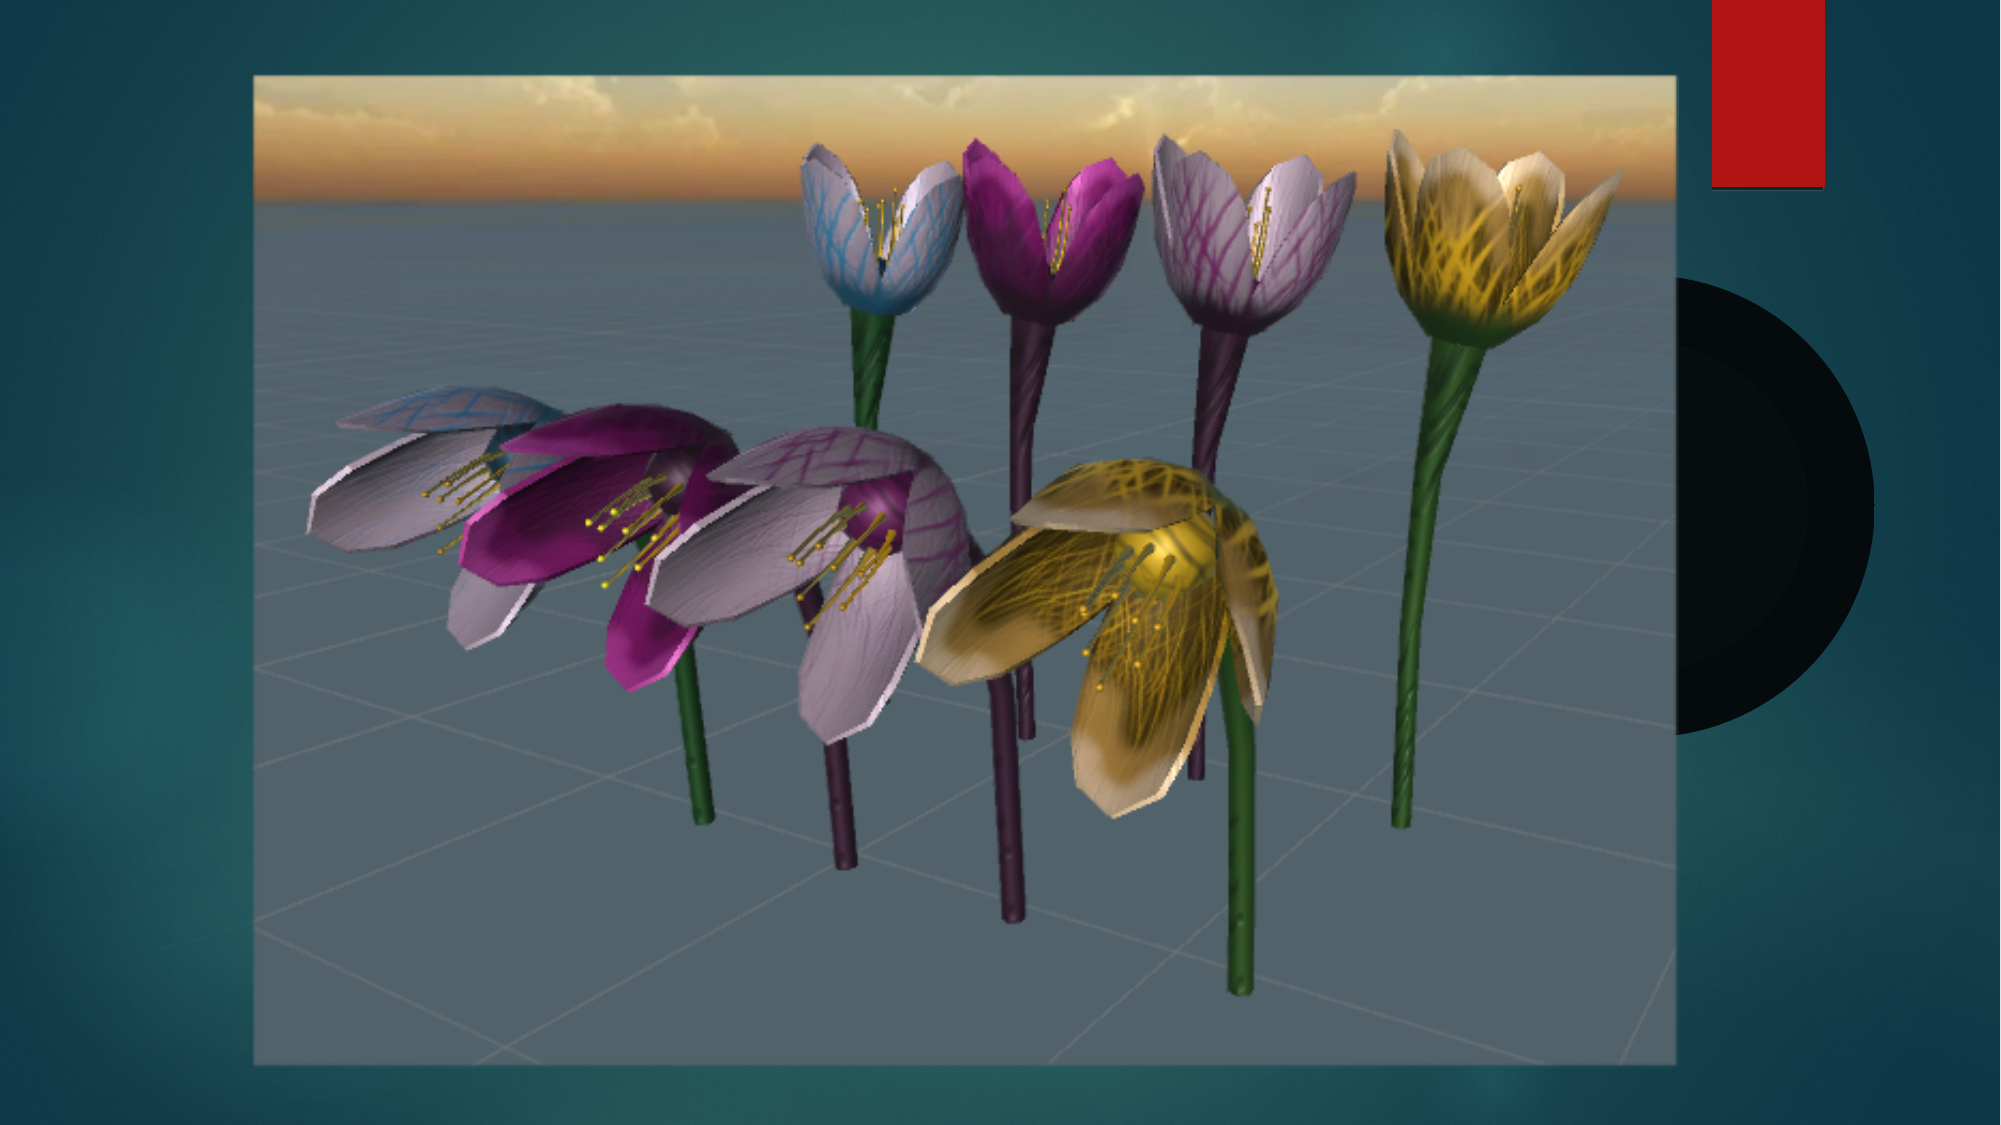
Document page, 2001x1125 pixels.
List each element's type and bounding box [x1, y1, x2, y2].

picture [252, 74, 1679, 1068]
